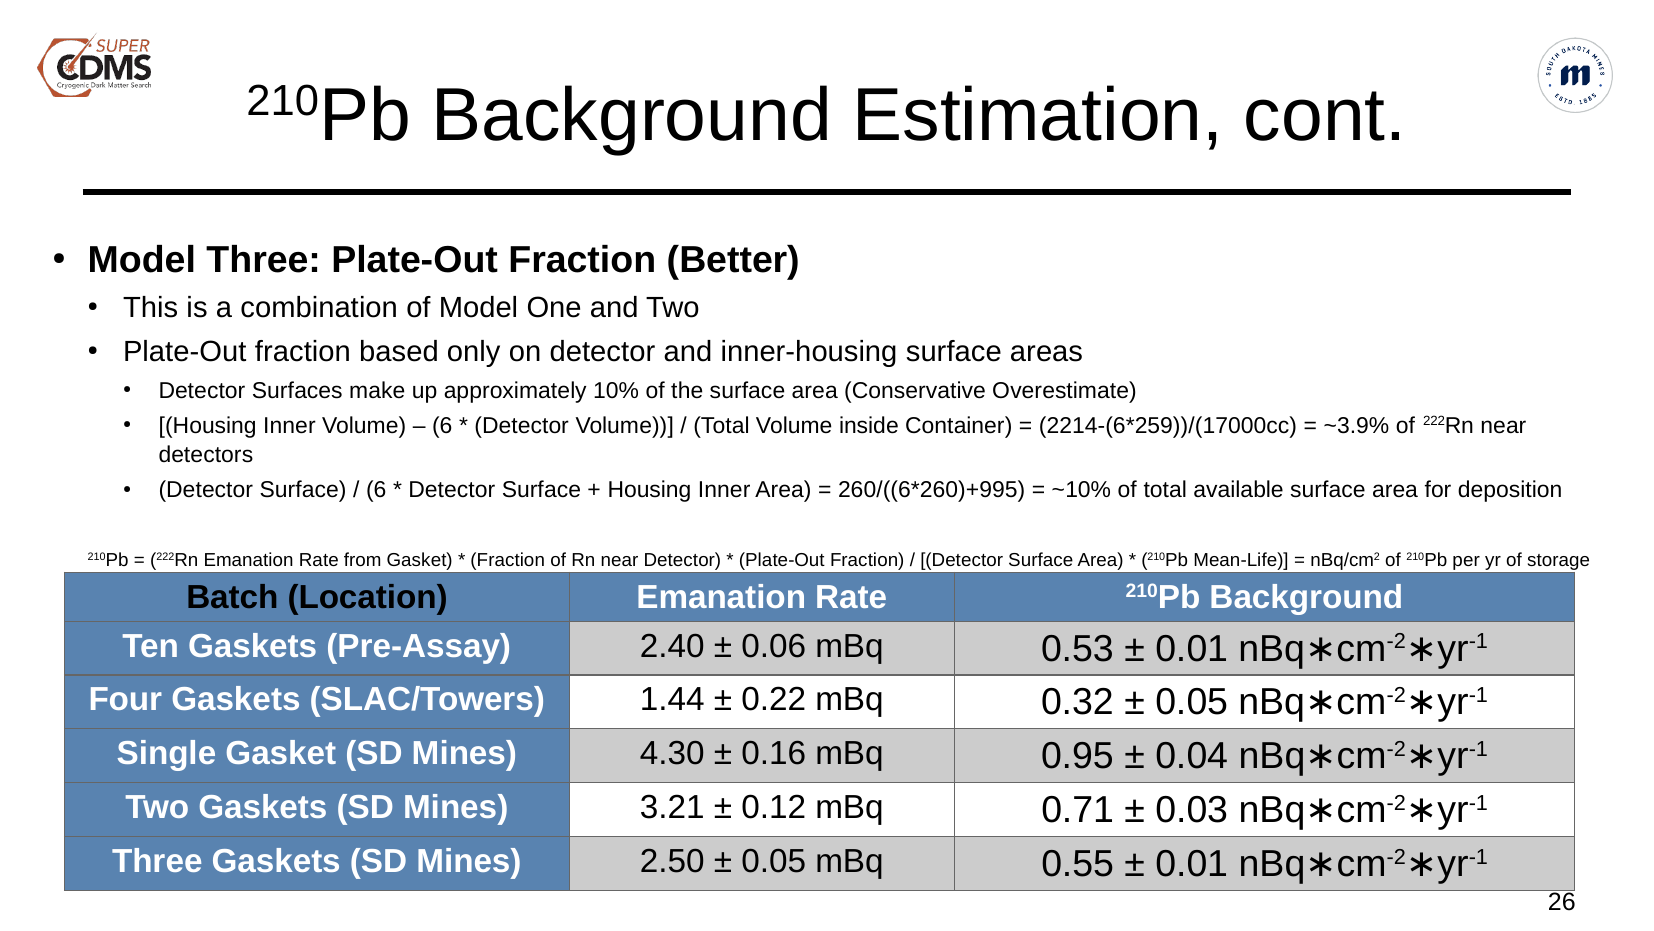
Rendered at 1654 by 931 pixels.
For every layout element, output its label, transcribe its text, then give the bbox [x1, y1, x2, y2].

table_cell 0.71 ± 0.03 nBq∗cm-2∗yr-1 [955, 783, 1574, 836]
table_cell 4.30 ± 0.16 mBq [570, 729, 954, 782]
picture [1571, 37, 1613, 113]
table_cell 1.44 ± 0.22 mBq [570, 676, 954, 728]
table_cell Two Gaskets (SD Mines) [65, 783, 569, 836]
table_cell Three Gaskets (SD Mines) [65, 837, 569, 890]
table_cell 2.40 ± 0.06 mBq [570, 622, 954, 674]
picture [37, 32, 151, 97]
table_cell Four Gaskets (SLAC/Towers) [65, 676, 569, 728]
table_cell 0.55 ± 0.01 nBq∗cm-2∗yr-1 [955, 837, 1574, 890]
table_header Emanation Rate [570, 573, 954, 621]
table_cell Single Gasket (SD Mines) [65, 729, 569, 782]
table_cell 0.32 ± 0.05 nBq∗cm-2∗yr-1 [955, 676, 1574, 728]
table_cell 0.53 ± 0.01 nBq∗cm-2∗yr-1 [955, 622, 1574, 674]
table_cell 2.50 ± 0.05 mBq [570, 837, 954, 890]
table_cell 0.95 ± 0.04 nBq∗cm-2∗yr-1 [955, 729, 1574, 782]
title 210Pb Background Estimation, cont. [82, 37, 1571, 193]
text_box Model Three: Plate-Out Fraction (Better) This is a combination of Model One and Two Plate-Out fraction based only on detector and inner-housing surface areas Detector Surfaces make up approximately 10% of the surface area (Conservative Overestimate) [(Housing Inner Volume) – (6 * (Detector Volume))] / (Total Volume inside Container) = (2214-(6*259))/(17000cc) = ~3.9% of 222Rn near detectors (Detector Surface) / (6 * Detector Surface + Housing Inner Area) = 260/((6*260)+995) = ~10% of total available surface area for deposition 210Pb = (222Rn Emanation Rate from Gasket) * (Fraction of Rn near Detector) * (Plate-Out Fraction) / [(Detector Surface Area) * (210Pb Mean-Life)] = nBq/cm2 of 210Pb per yr of storage [37, 225, 1613, 563]
table_cell 3.21 ± 0.12 mBq [570, 783, 954, 836]
table_header Batch (Location) [65, 573, 569, 621]
table_header 210Pb Background [955, 573, 1574, 621]
table_cell Ten Gaskets (Pre-Assay) [65, 622, 569, 674]
